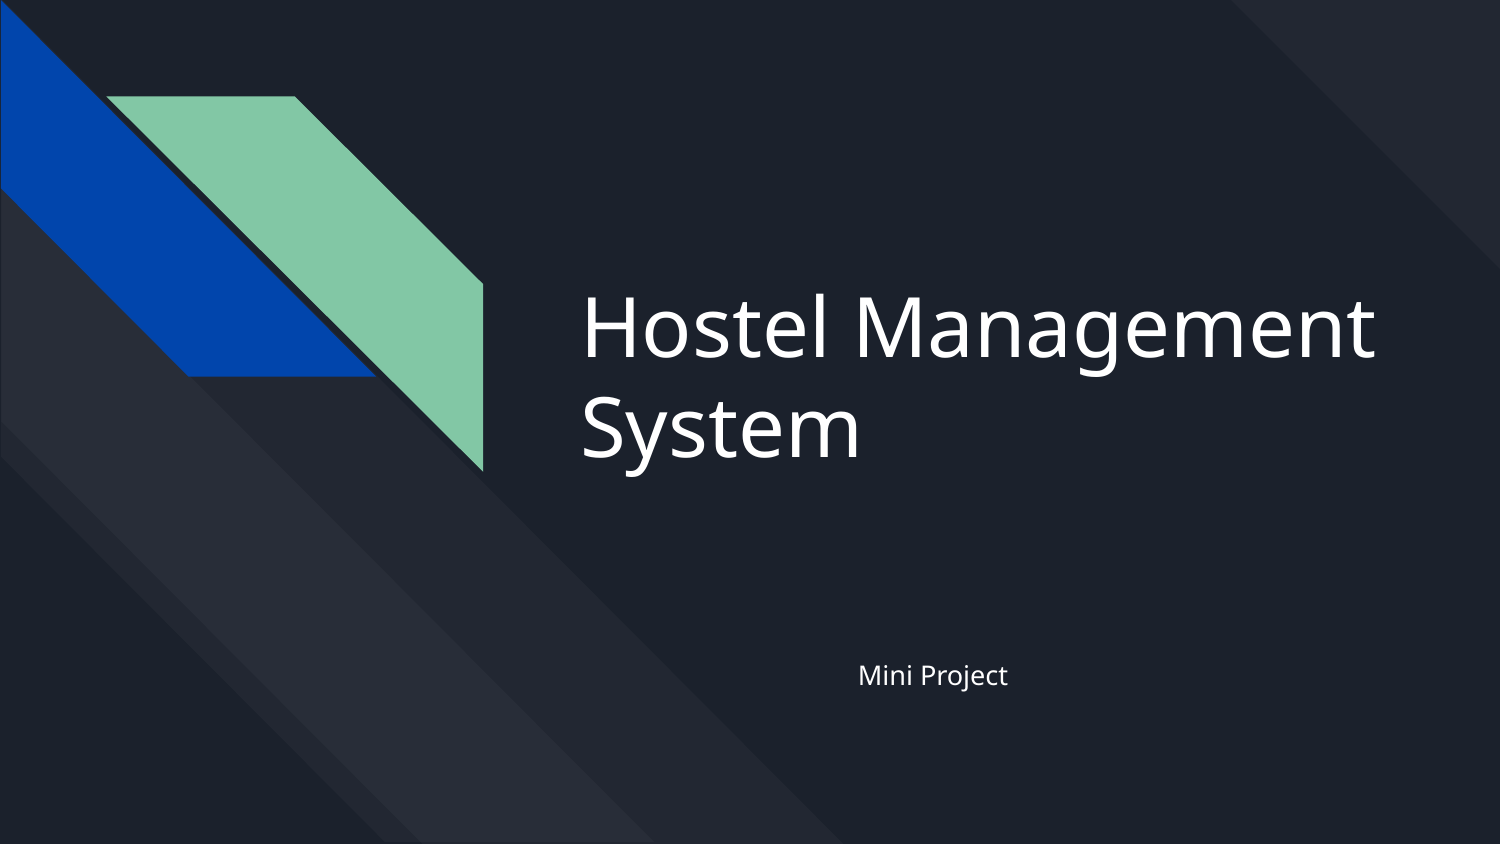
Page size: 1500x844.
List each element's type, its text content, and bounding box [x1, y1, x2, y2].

title Hostel Management System [580, 258, 1403, 518]
subtitle Mini Project [833, 643, 1403, 727]
